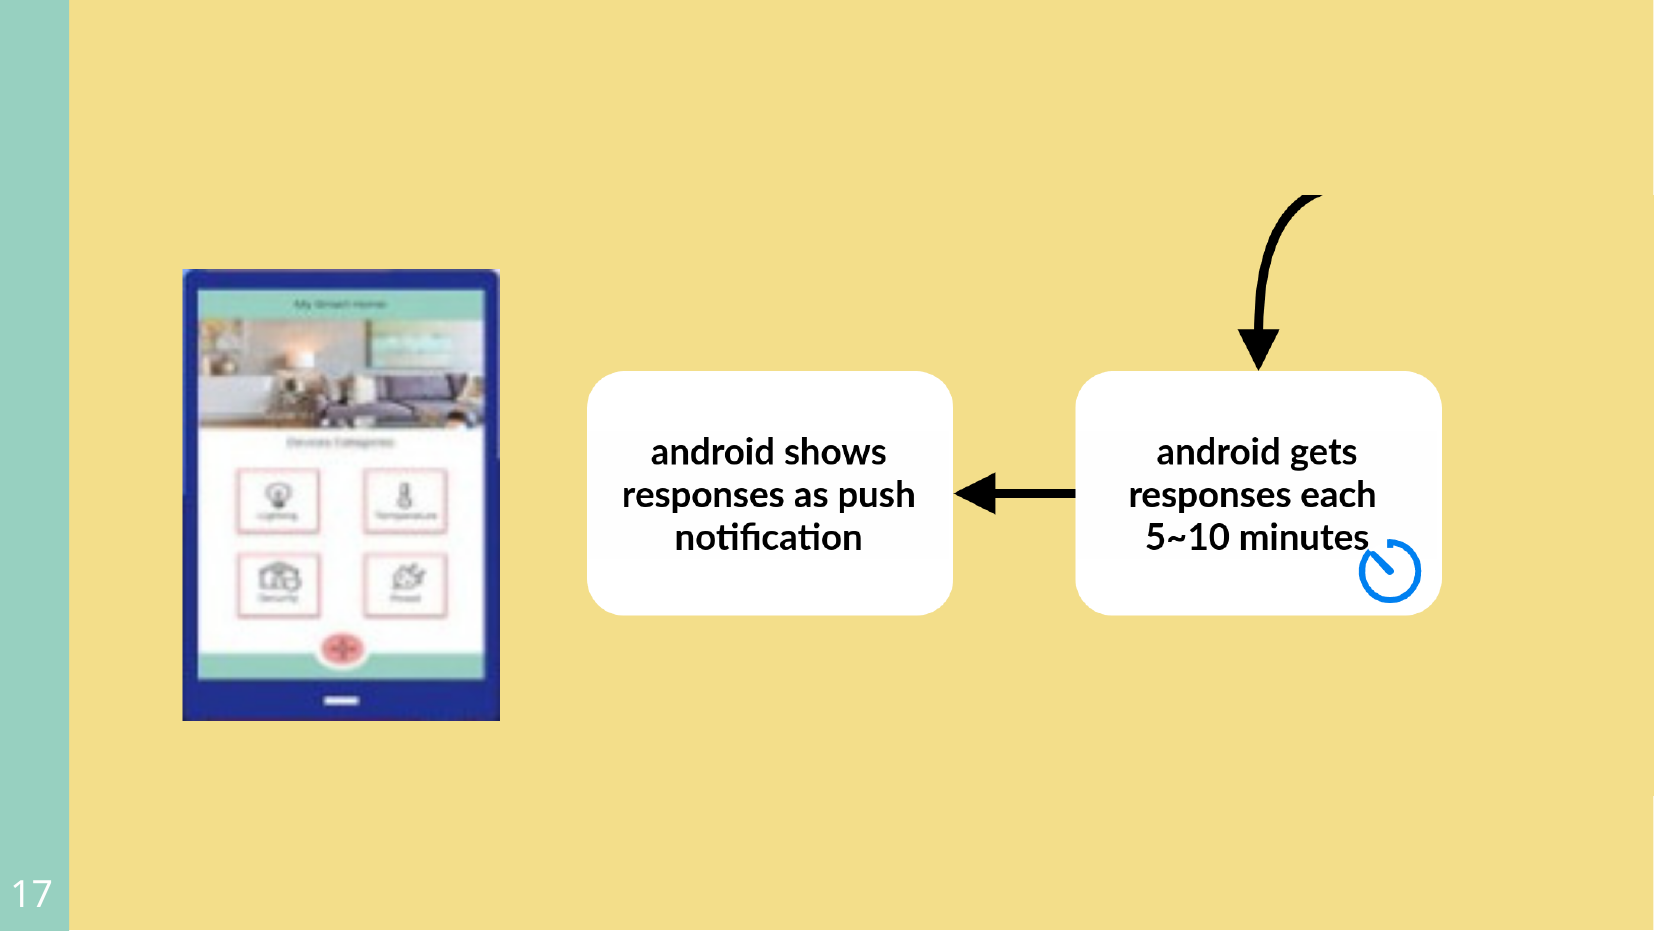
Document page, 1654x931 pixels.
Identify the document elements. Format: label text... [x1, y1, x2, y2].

text_box [0, 0, 70, 860]
picture [70, 195, 1654, 796]
text_box <number> [0, 860, 132, 931]
